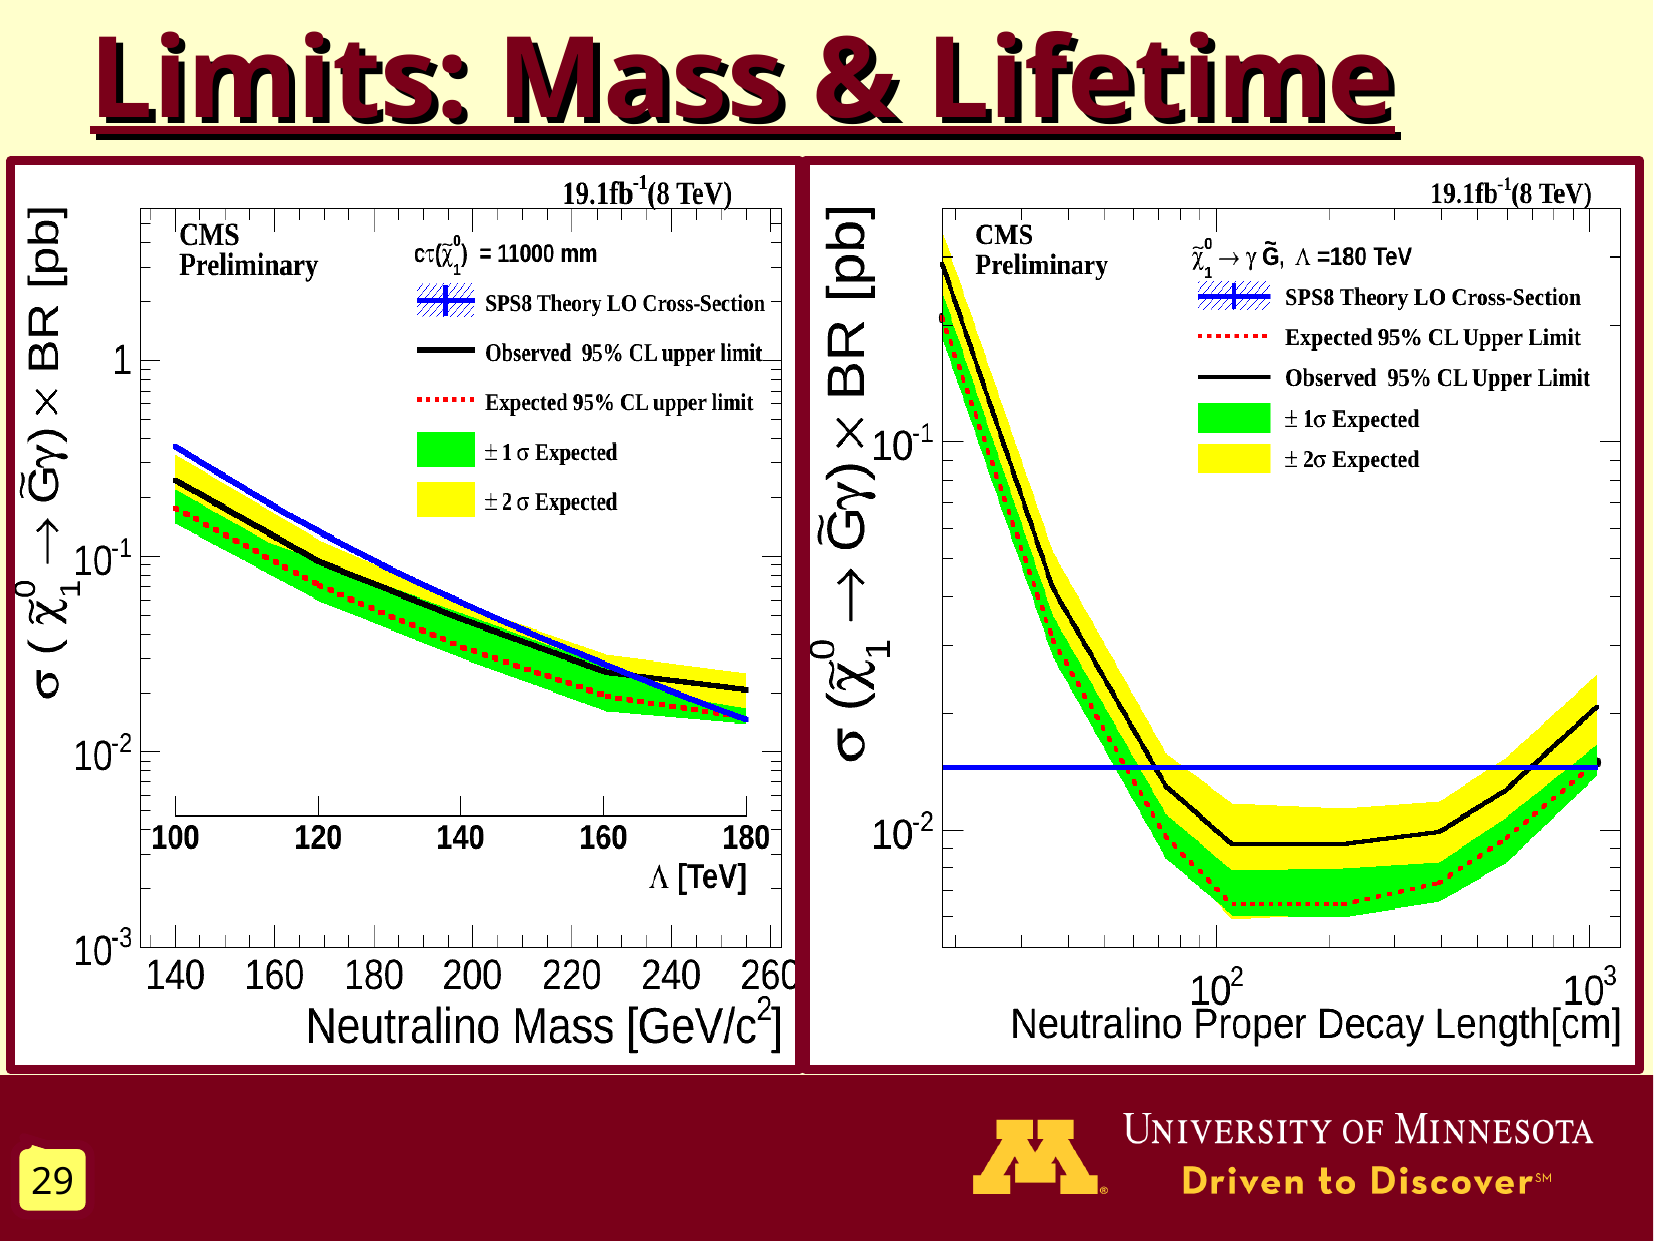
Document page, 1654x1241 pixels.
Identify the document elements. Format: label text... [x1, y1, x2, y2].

picture [15, 165, 796, 1066]
title Limits: Mass & Lifetime [75, 0, 1606, 148]
picture [810, 165, 1636, 1066]
picture [0, 1075, 1654, 1241]
text_box 29 [15, 1137, 91, 1216]
